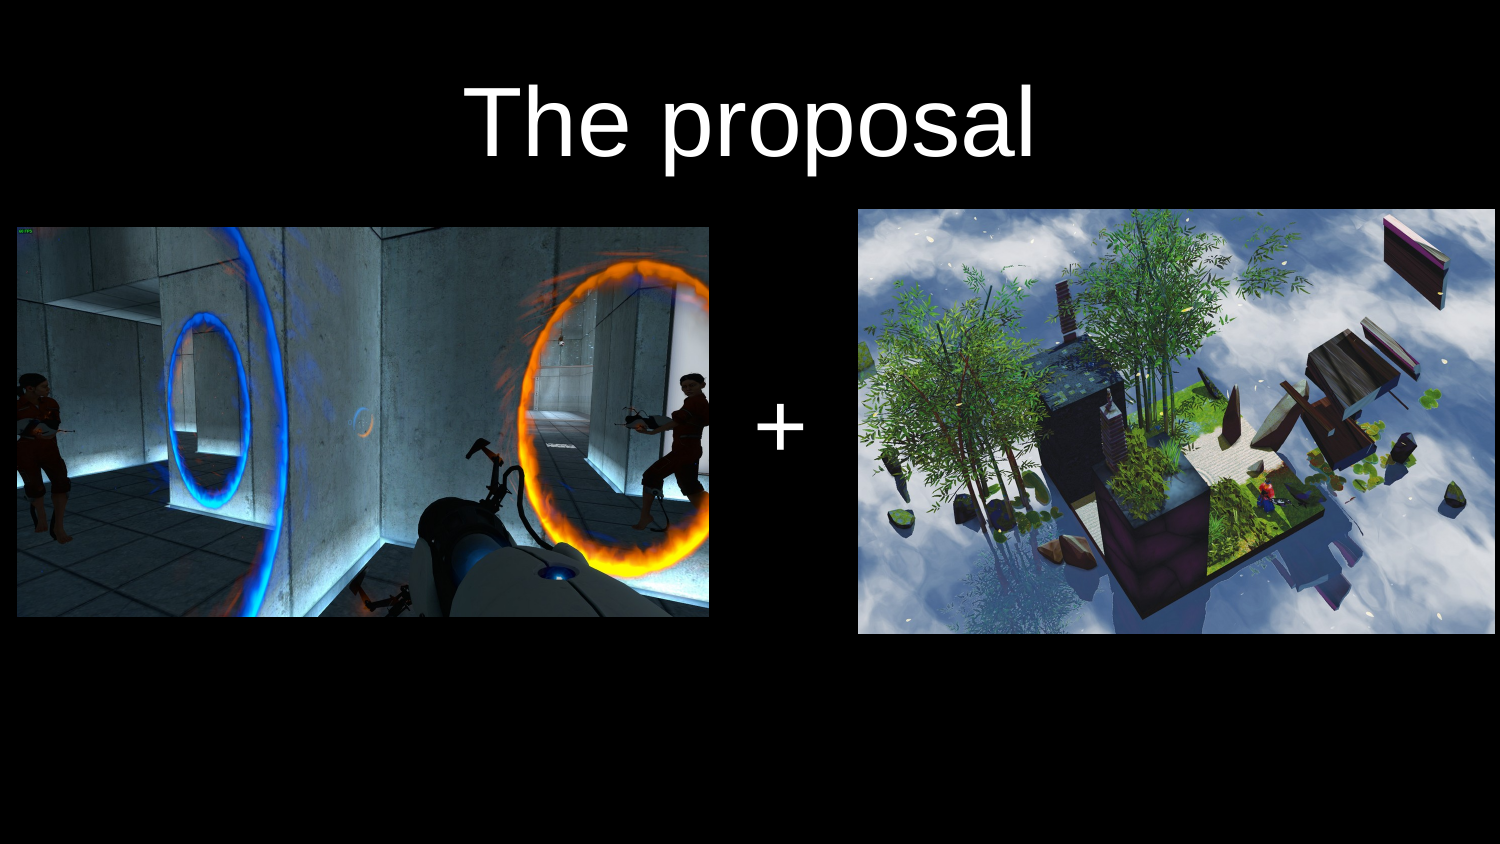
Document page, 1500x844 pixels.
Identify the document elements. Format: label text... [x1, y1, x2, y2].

picture [17, 227, 709, 617]
picture [252, 592, 262, 617]
title The proposal [51, 51, 1449, 192]
picture [858, 209, 1495, 634]
text_box + [738, 349, 829, 493]
picture [264, 573, 268, 585]
